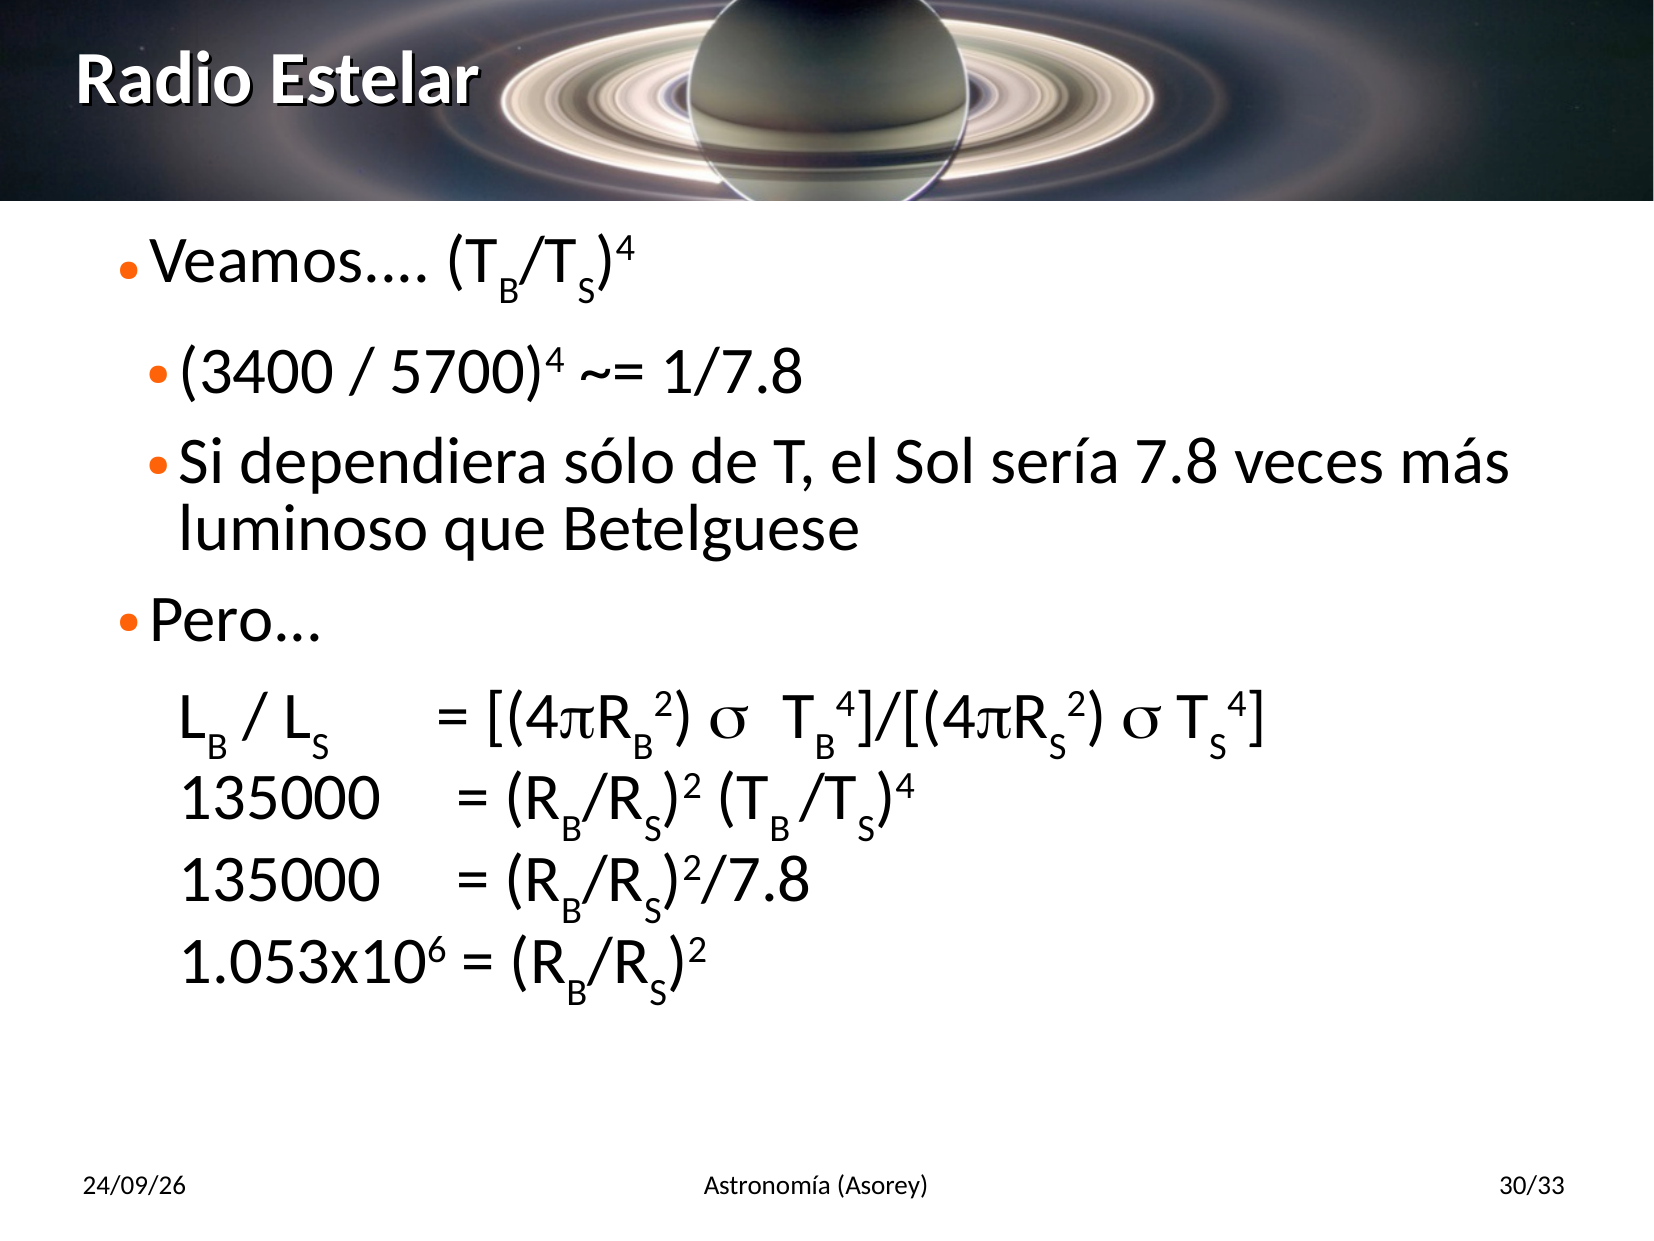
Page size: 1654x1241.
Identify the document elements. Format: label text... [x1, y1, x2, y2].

title Radio Estelar [75, 19, 1564, 151]
picture [0, 0, 1654, 201]
list Veamos.... (TB/TS)4 (3400 / 5700)4 ~= 1/7.8 Si dependiera sólo de T, el Sol sería 7.8 veces más luminoso que Betelguese Pero... LB / LS = [(4pRB2) s TB4]/[(4pRS2) s TS4] 135000 = (RB/RS)2 (TB /TS)4 135000 = (RB/RS)2/7.8 1.053x106 = (RB/RS)2 [87, 231, 1576, 1188]
